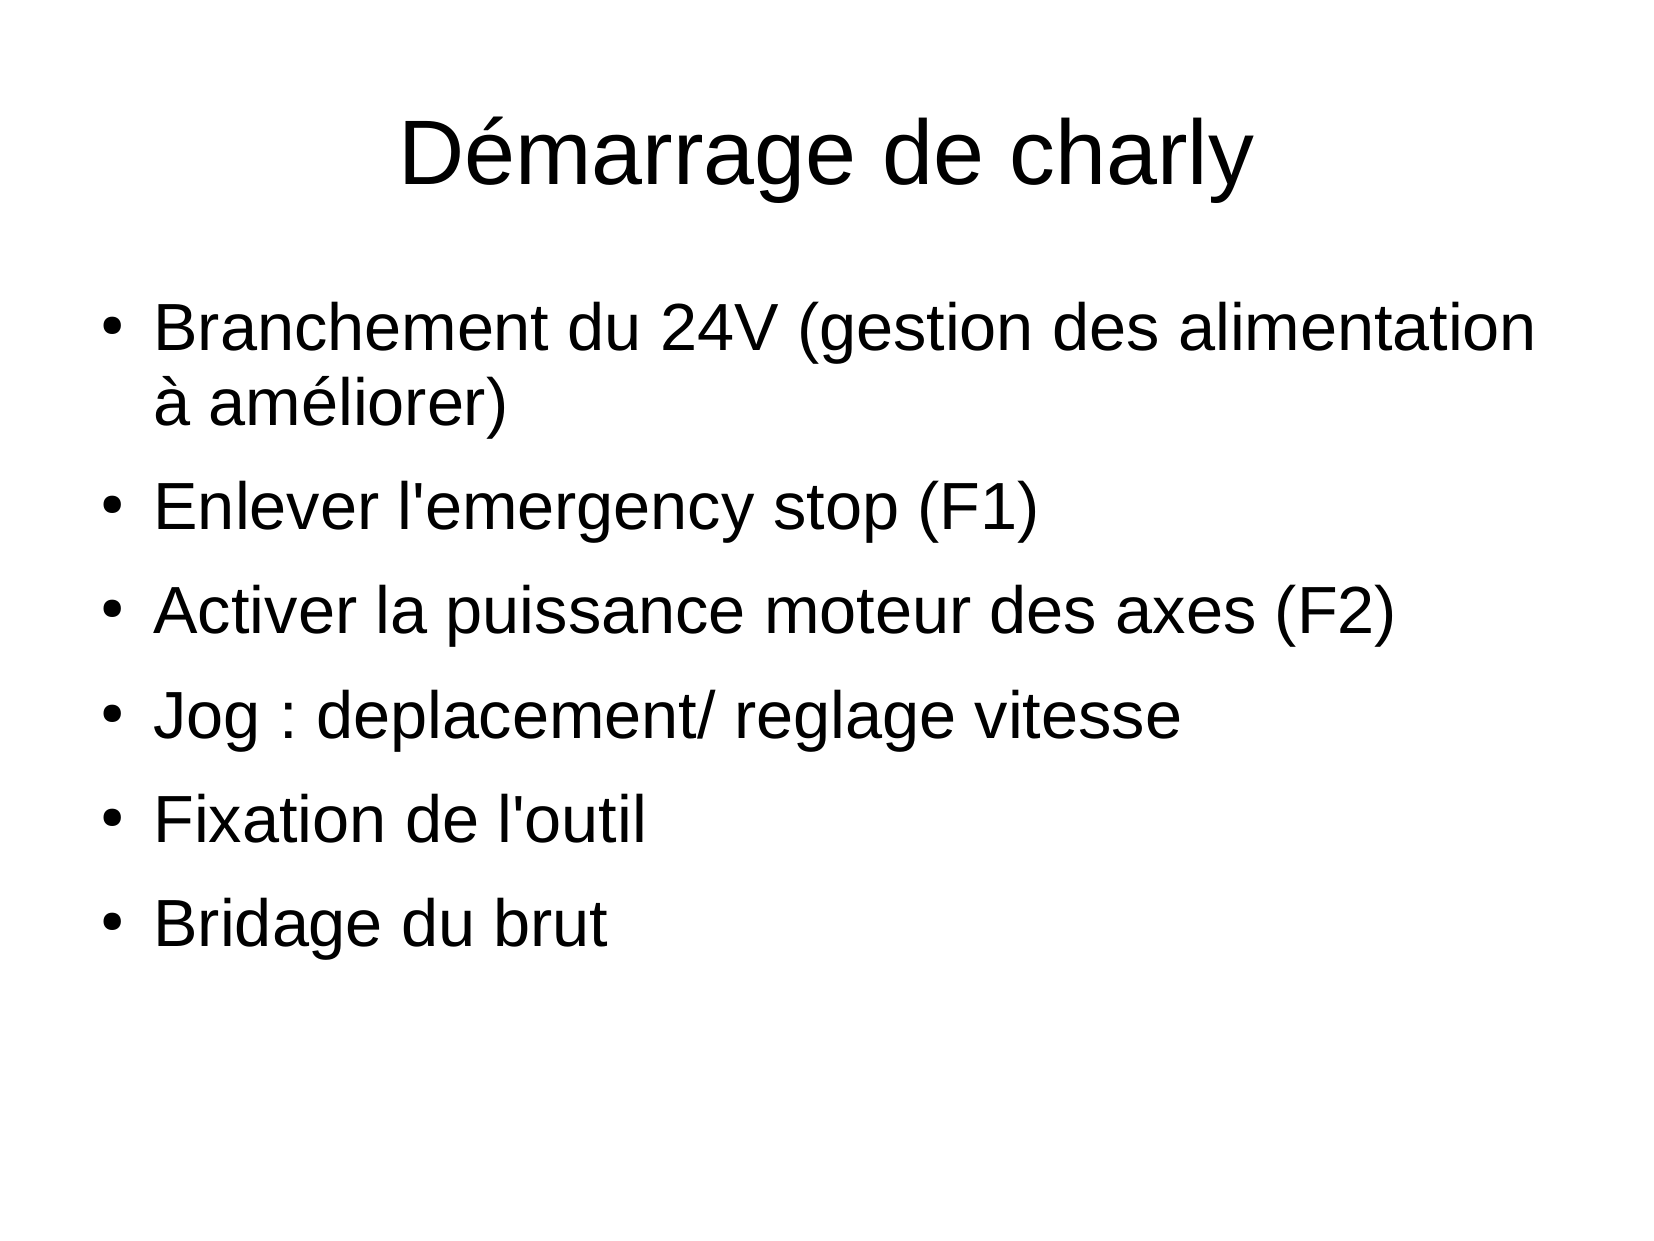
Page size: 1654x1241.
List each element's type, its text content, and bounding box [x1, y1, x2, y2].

list Branchement du 24V (gestion des alimentation à améliorer) Enlever l'emergency stop (F1) Activer la puissance moteur des axes (F2) Jog : deplacement/ reglage vitesse Fixation de l'outil Bridage du brut [82, 290, 1571, 1193]
title Démarrage de charly [82, 49, 1571, 257]
